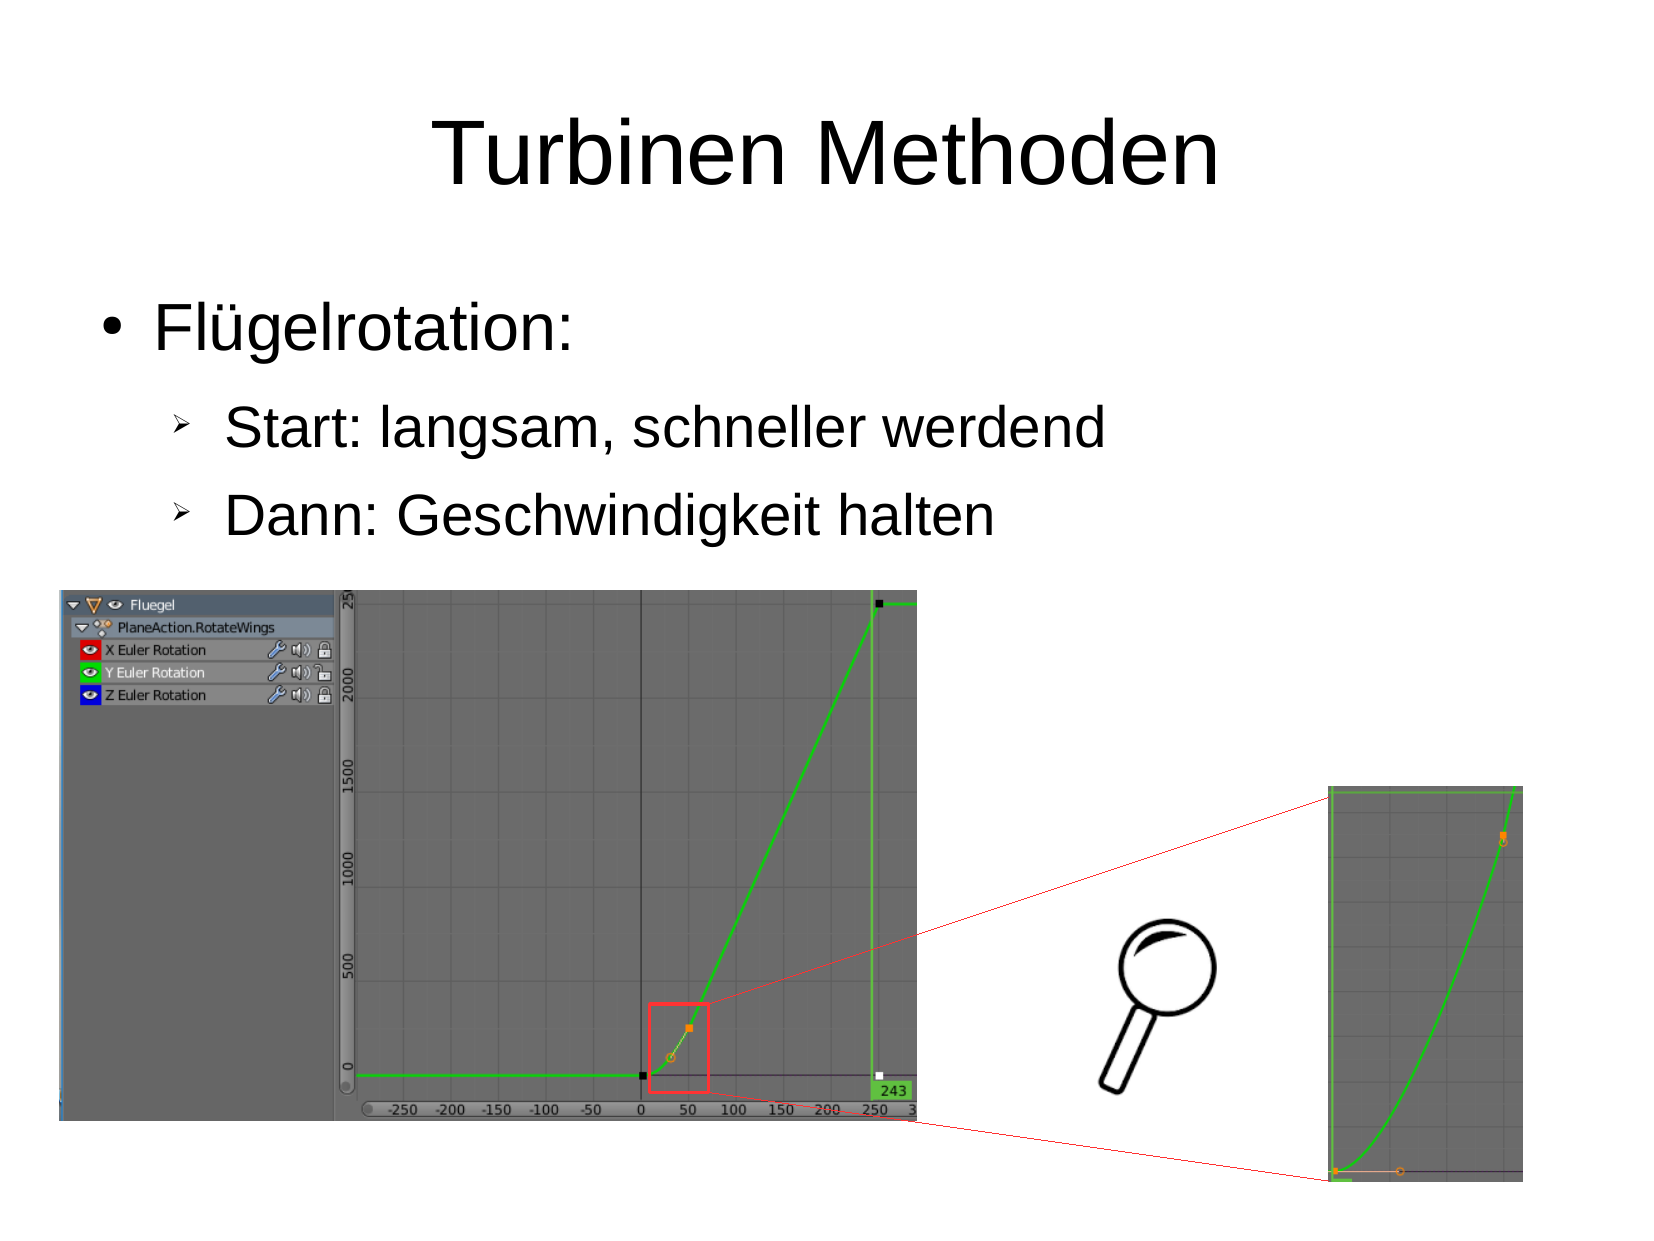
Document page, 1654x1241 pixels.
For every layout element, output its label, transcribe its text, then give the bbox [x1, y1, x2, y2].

title Turbinen Methoden [82, 49, 1571, 257]
picture [59, 590, 917, 1121]
list Flügelrotation: Start: langsam, schneller werdend Dann: Geschwindigkeit halten [82, 290, 1571, 1010]
picture [1328, 786, 1523, 1182]
picture [1017, 870, 1300, 1152]
